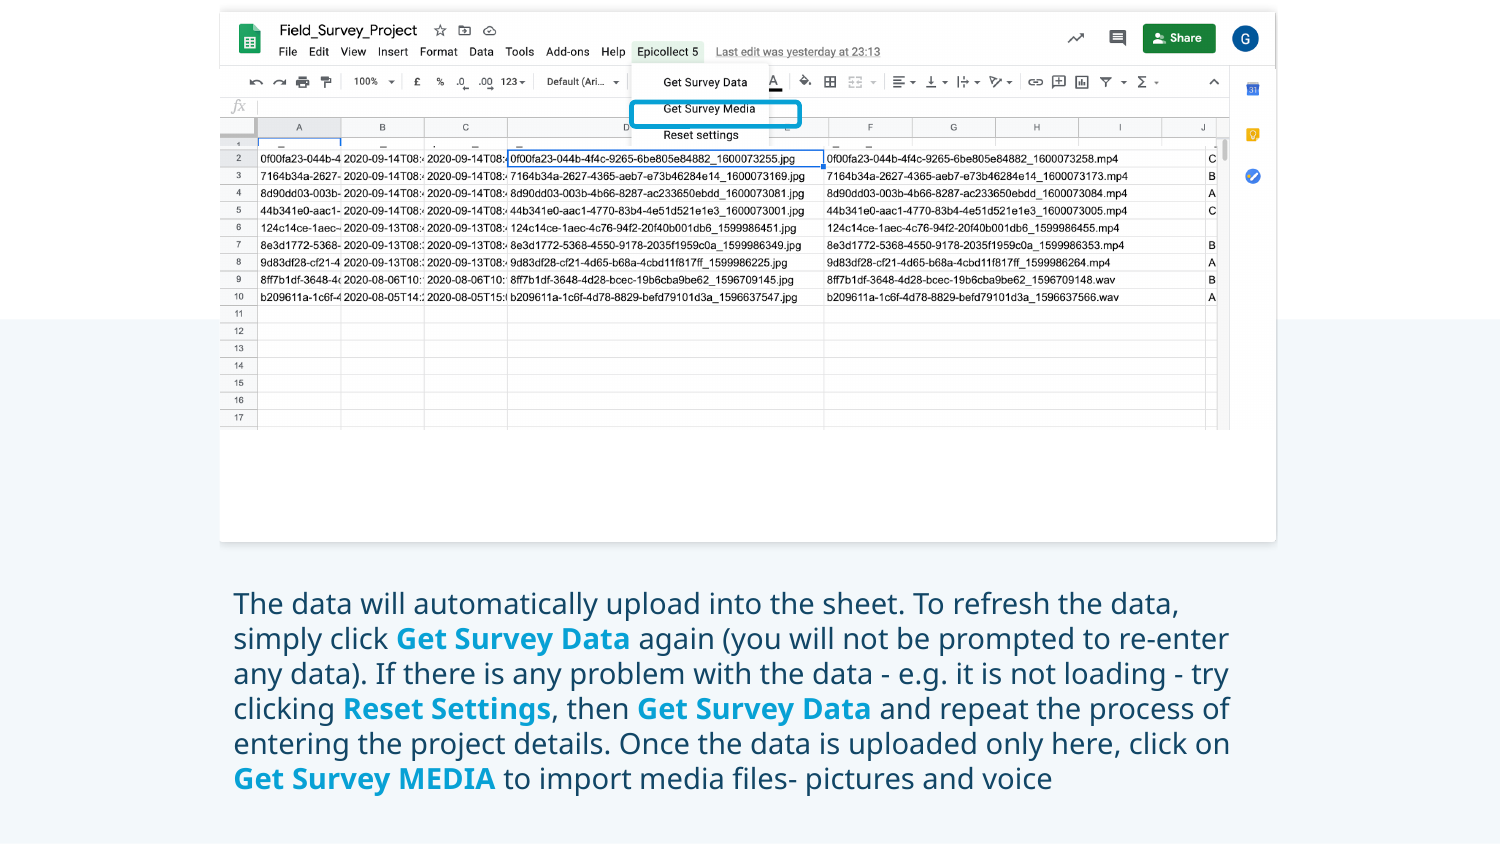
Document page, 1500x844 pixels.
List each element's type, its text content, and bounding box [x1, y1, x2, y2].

text_box The data will automatically upload into the sheet. To refresh the data, simply click Get Survey Data again (you will not be prompted to re-enter any data). If there is any problem with the data - e.g. it is not loading - try clicking Reset Settings, then Get Survey Data and repeat the process of entering the project details. Once the data is uploaded only here, click on Get Survey MEDIA to import media files- pictures and voice [218, 570, 1277, 807]
text_box [0, 319, 1500, 844]
picture [219, 0, 1278, 618]
